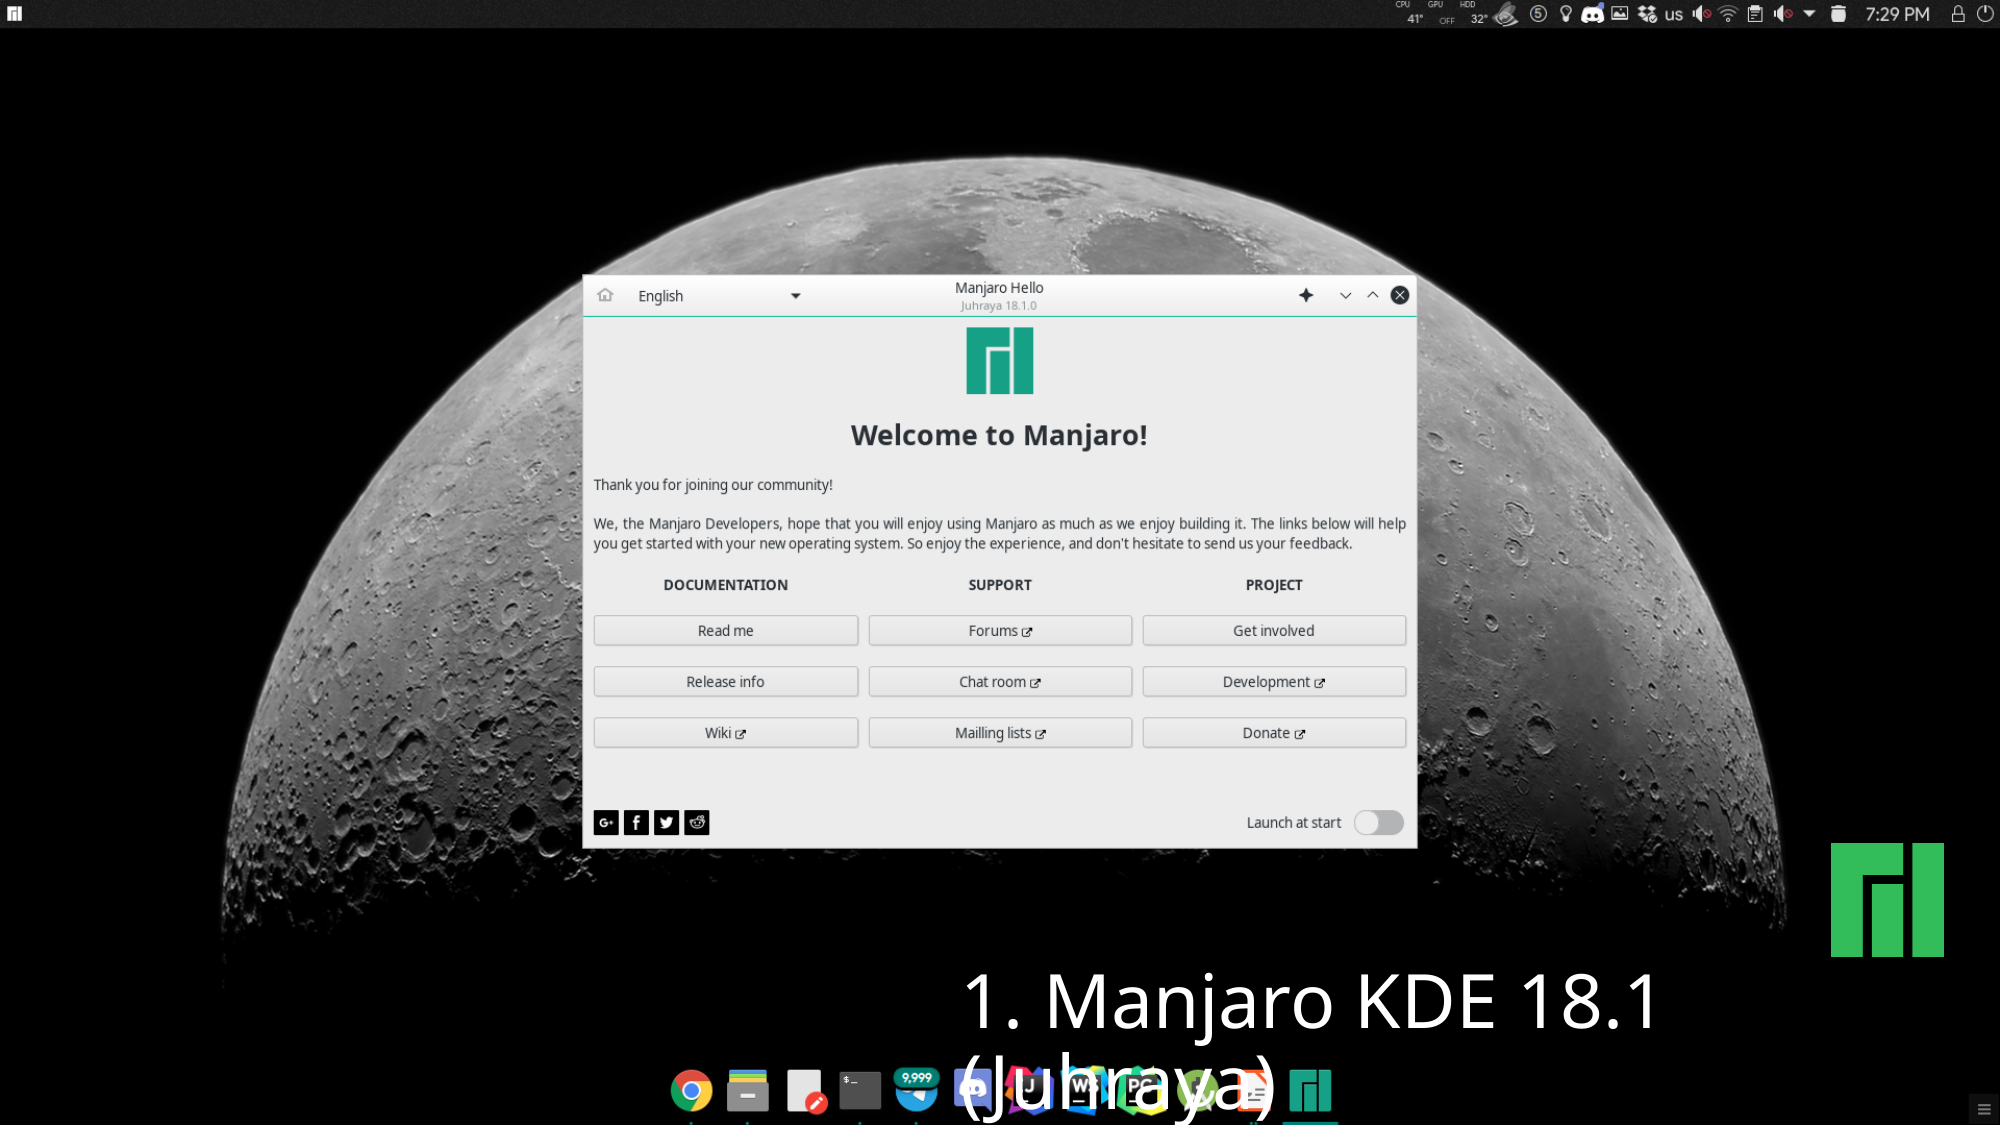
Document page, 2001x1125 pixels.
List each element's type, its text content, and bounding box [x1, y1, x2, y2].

picture [1142, 1089, 1161, 1104]
title 1. Manjaro KDE 18.1 (Juhraya) [960, 956, 1993, 1069]
picture [0, 0, 2000, 1125]
picture [1114, 1069, 1121, 1076]
picture [1222, 1089, 1241, 1104]
picture [1181, 1069, 1205, 1103]
picture [1023, 1069, 1043, 1104]
